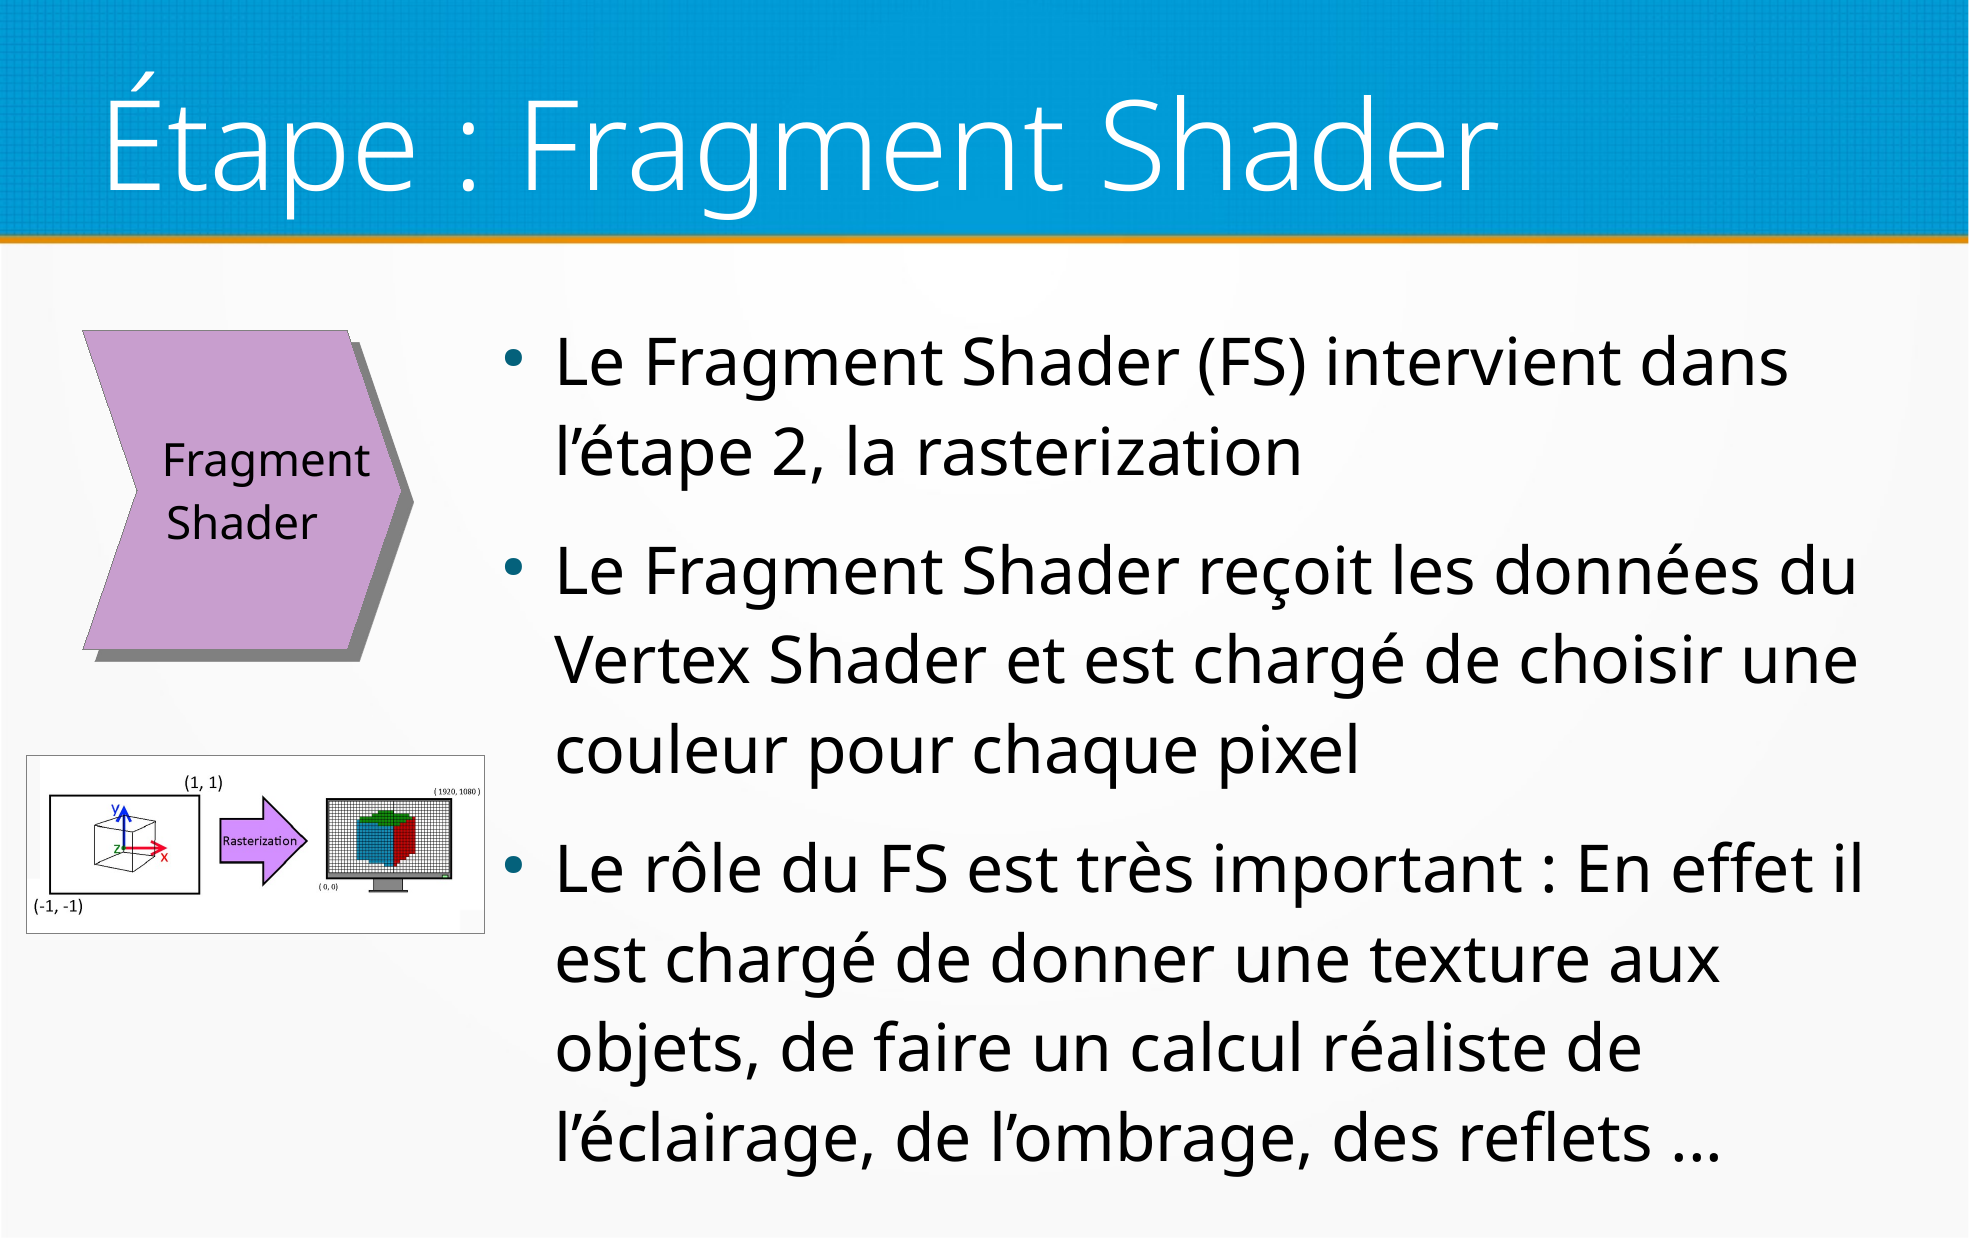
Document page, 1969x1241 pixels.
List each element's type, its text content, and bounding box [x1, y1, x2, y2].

title Étape : Fragment Shader [98, 19, 1870, 227]
list Le Fragment Shader (FS) intervient dans l’étape 2, la rasterization Le Fragment Shader reçoit les données du Vertex Shader et est chargé de choisir une couleur pour chaque pixel Le rôle du FS est très important : En effet il est chargé de donner une texture aux objets, de faire un calcul réaliste de l’éclairage, de l’ombrage, des reflets ... [484, 315, 1890, 1182]
picture [0, 233, 1969, 1241]
text_box Fragment Shader [82, 330, 402, 650]
